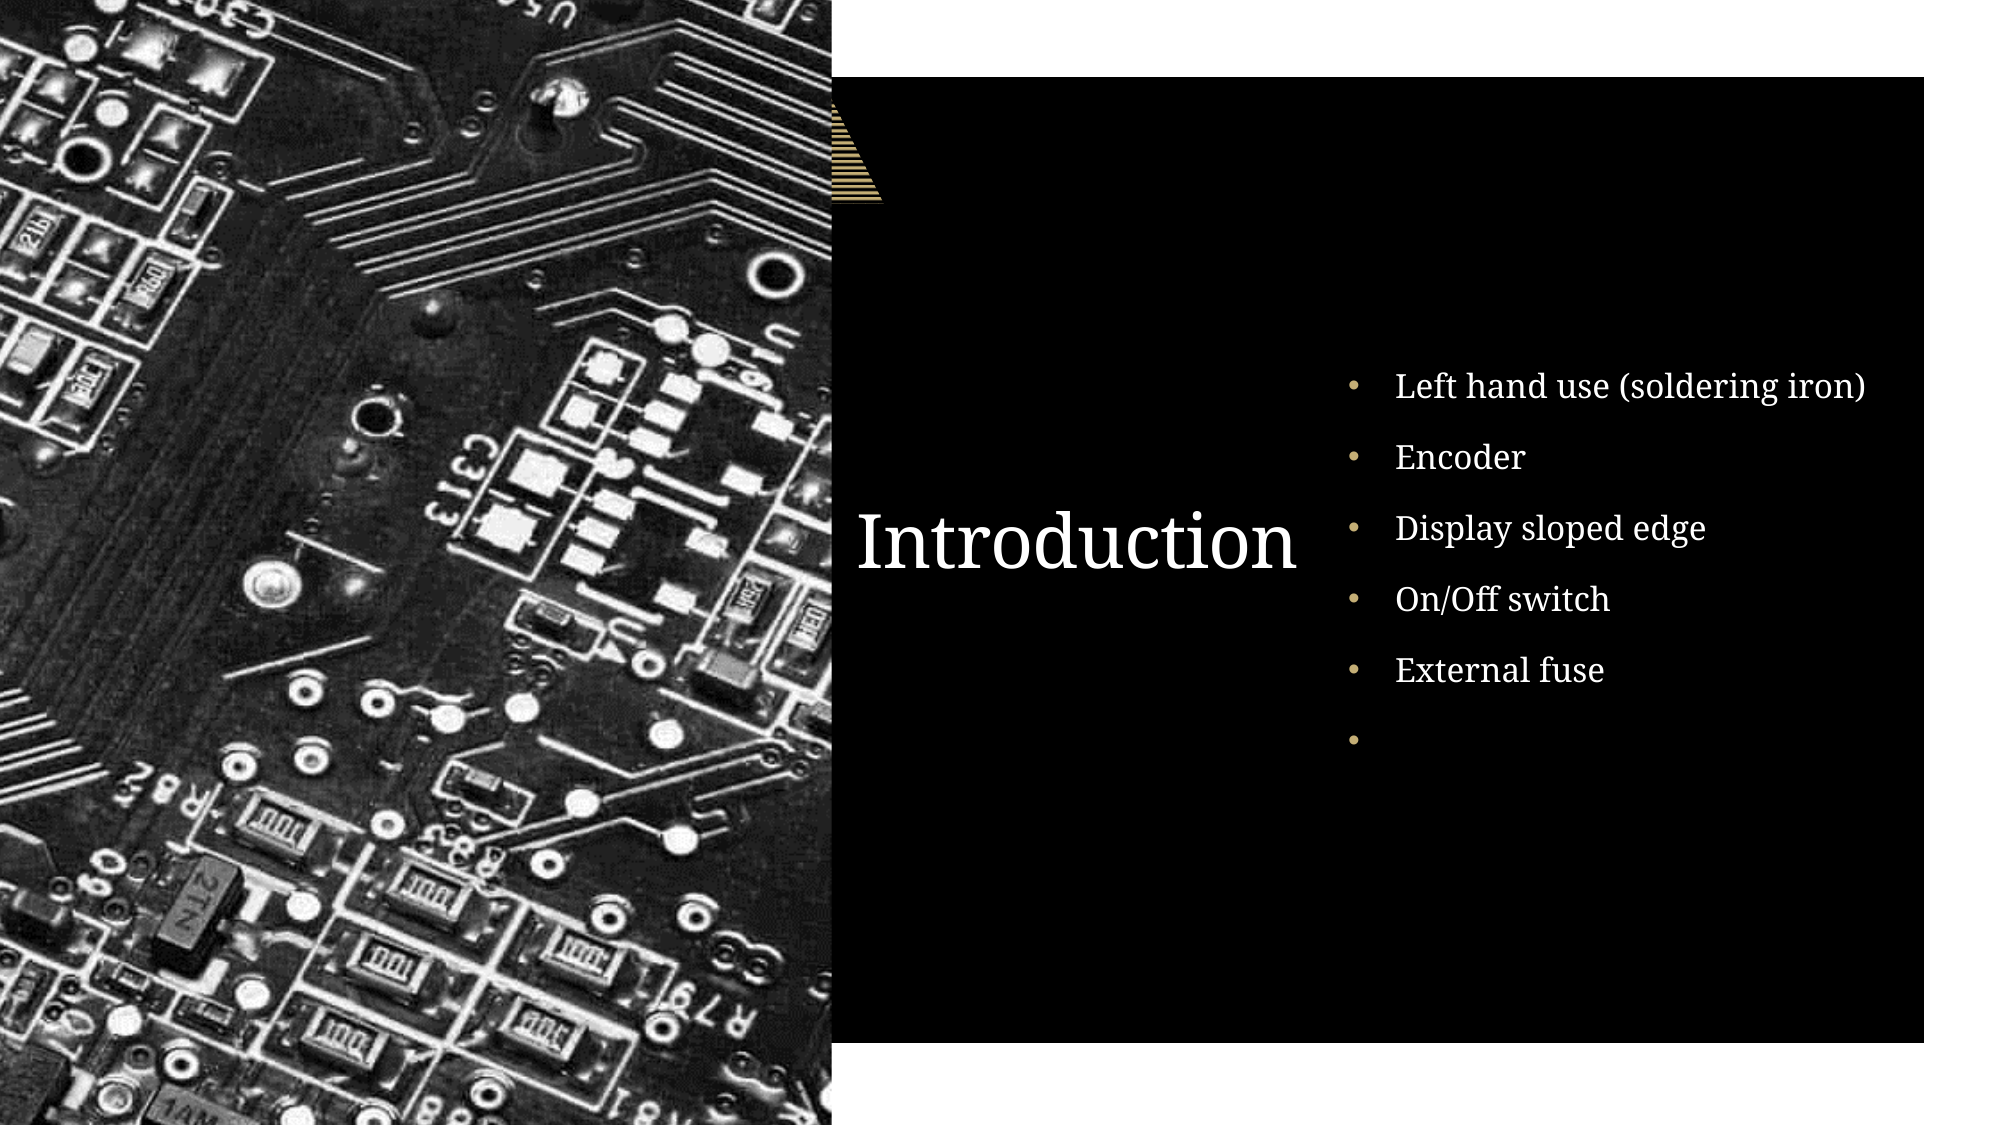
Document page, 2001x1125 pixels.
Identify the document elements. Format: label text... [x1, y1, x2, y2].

title Introduction [840, 430, 1331, 660]
picture [0, 0, 832, 1125]
list Left hand use (soldering iron) Encoder Display sloped edge On/Off switch External fuse [1348, 130, 1891, 995]
